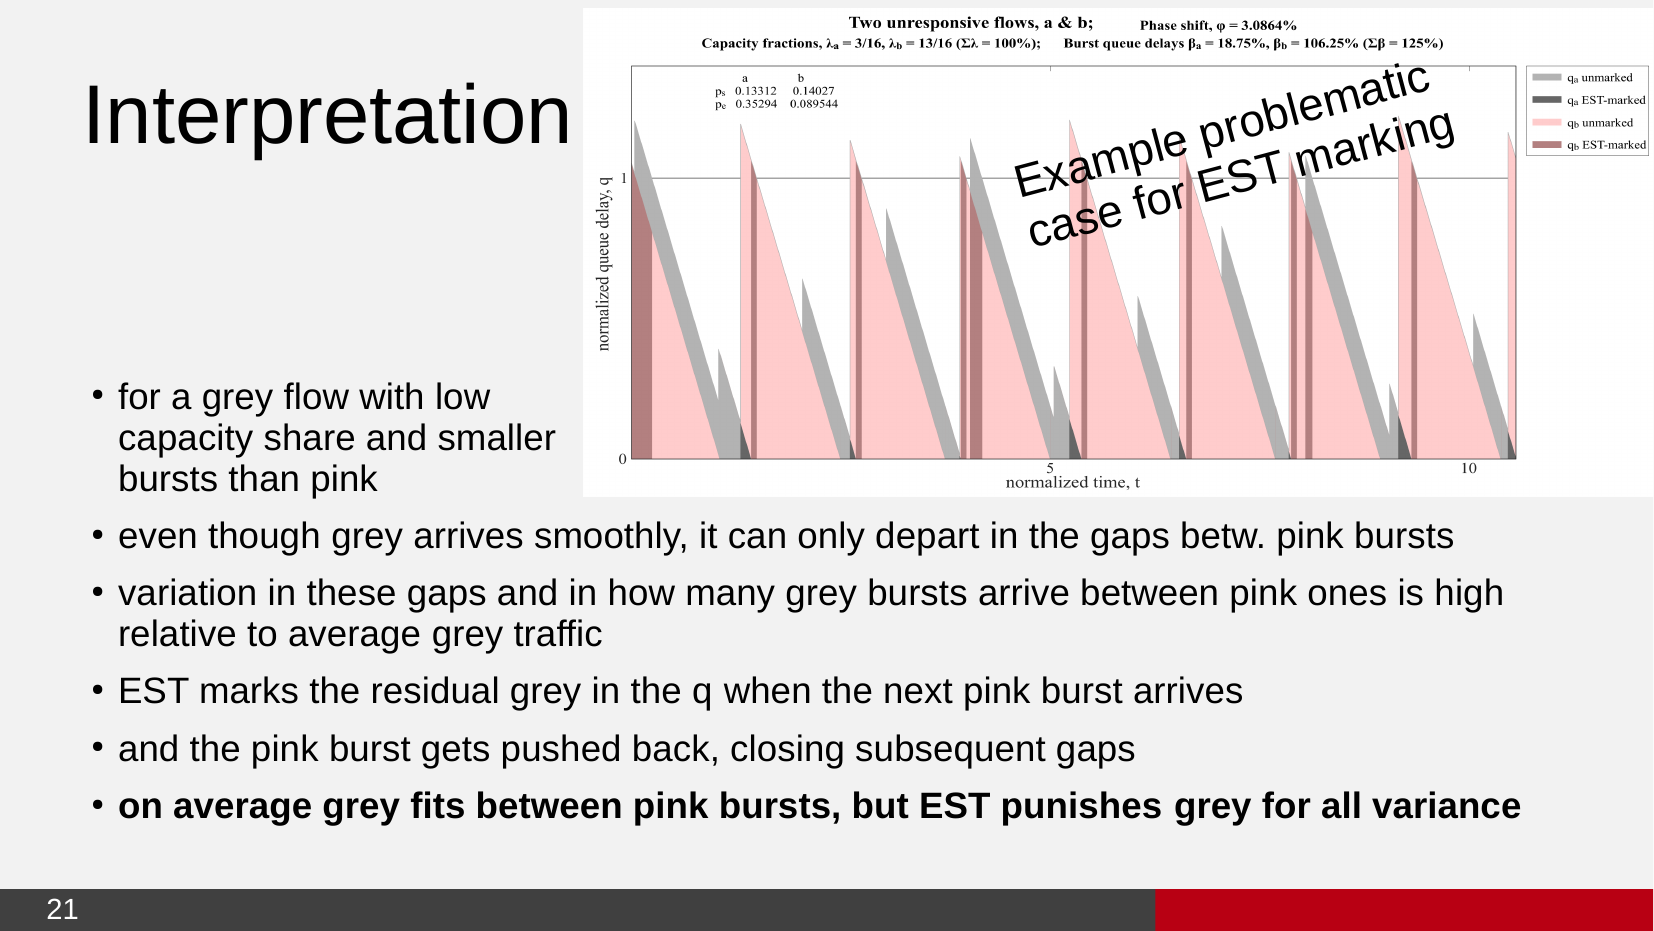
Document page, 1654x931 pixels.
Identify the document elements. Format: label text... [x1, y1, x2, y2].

picture [583, 8, 1654, 497]
list for a grey flow with low capacity share and smaller bursts than pink even though grey arrives smoothly, it can only depart in the gaps betw. pink bursts variation in these gaps and in how many grey bursts arrive between pink ones is high relative to average grey traffic EST marks the residual grey in the q when the next pink burst arrives and the pink burst gets pushed back, closing subsequent gaps on average grey fits between pink bursts, but EST punishes grey for all variance [82, 375, 1531, 852]
text_box Example problematic case for EST marking [992, 32, 1484, 269]
title Interpretation [82, 37, 583, 193]
